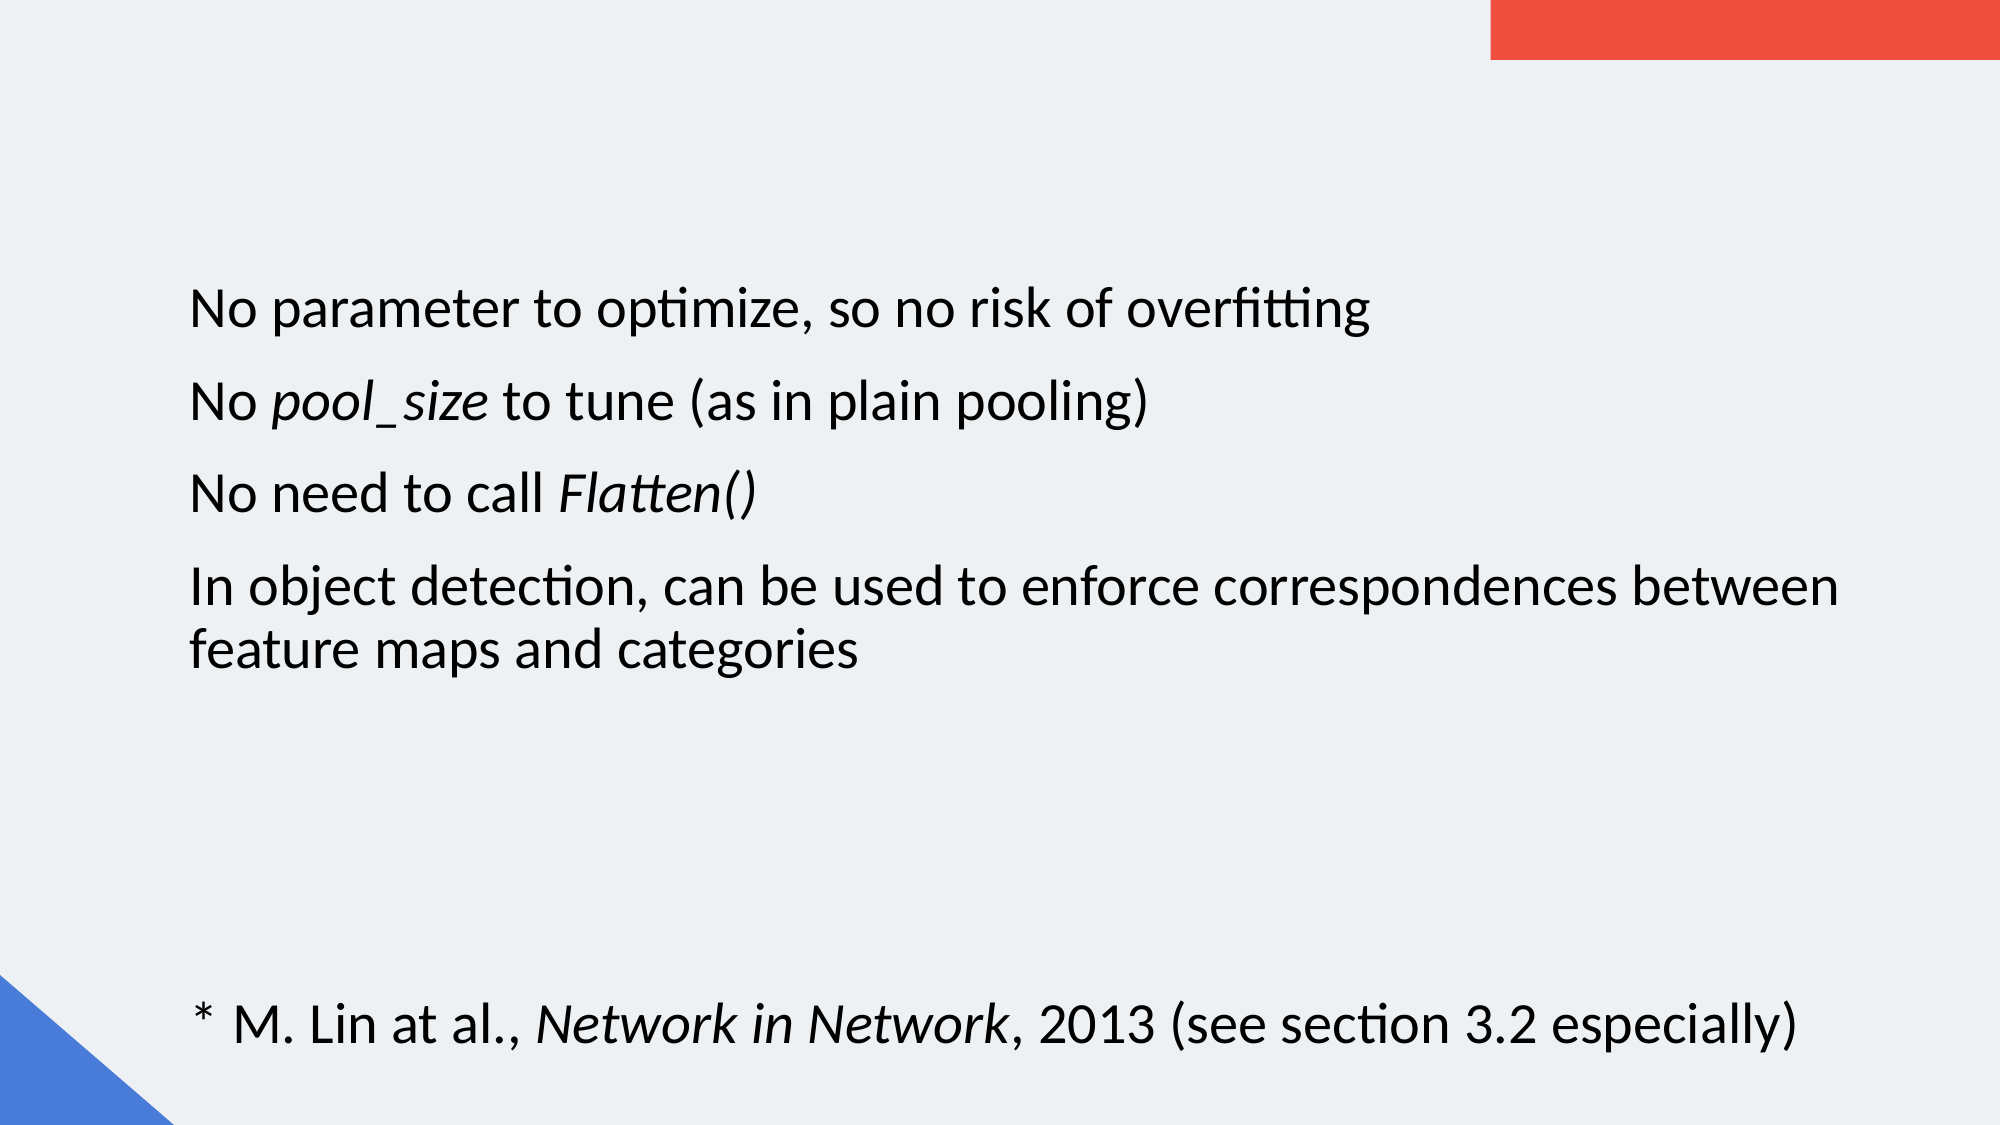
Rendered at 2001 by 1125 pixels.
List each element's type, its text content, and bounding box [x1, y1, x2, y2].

list No parameter to optimize, so no risk of overfitting No pool_size to tune (as in plain pooling) No need to call Flatten() In object detection, can be used to enforce correspondences between feature maps and categories * M. Lin at al., Network in Network, 2013 (see section 3.2 especially) [137, 270, 1863, 1014]
text_box [0, 974, 174, 1125]
text_box [1490, 0, 2000, 60]
